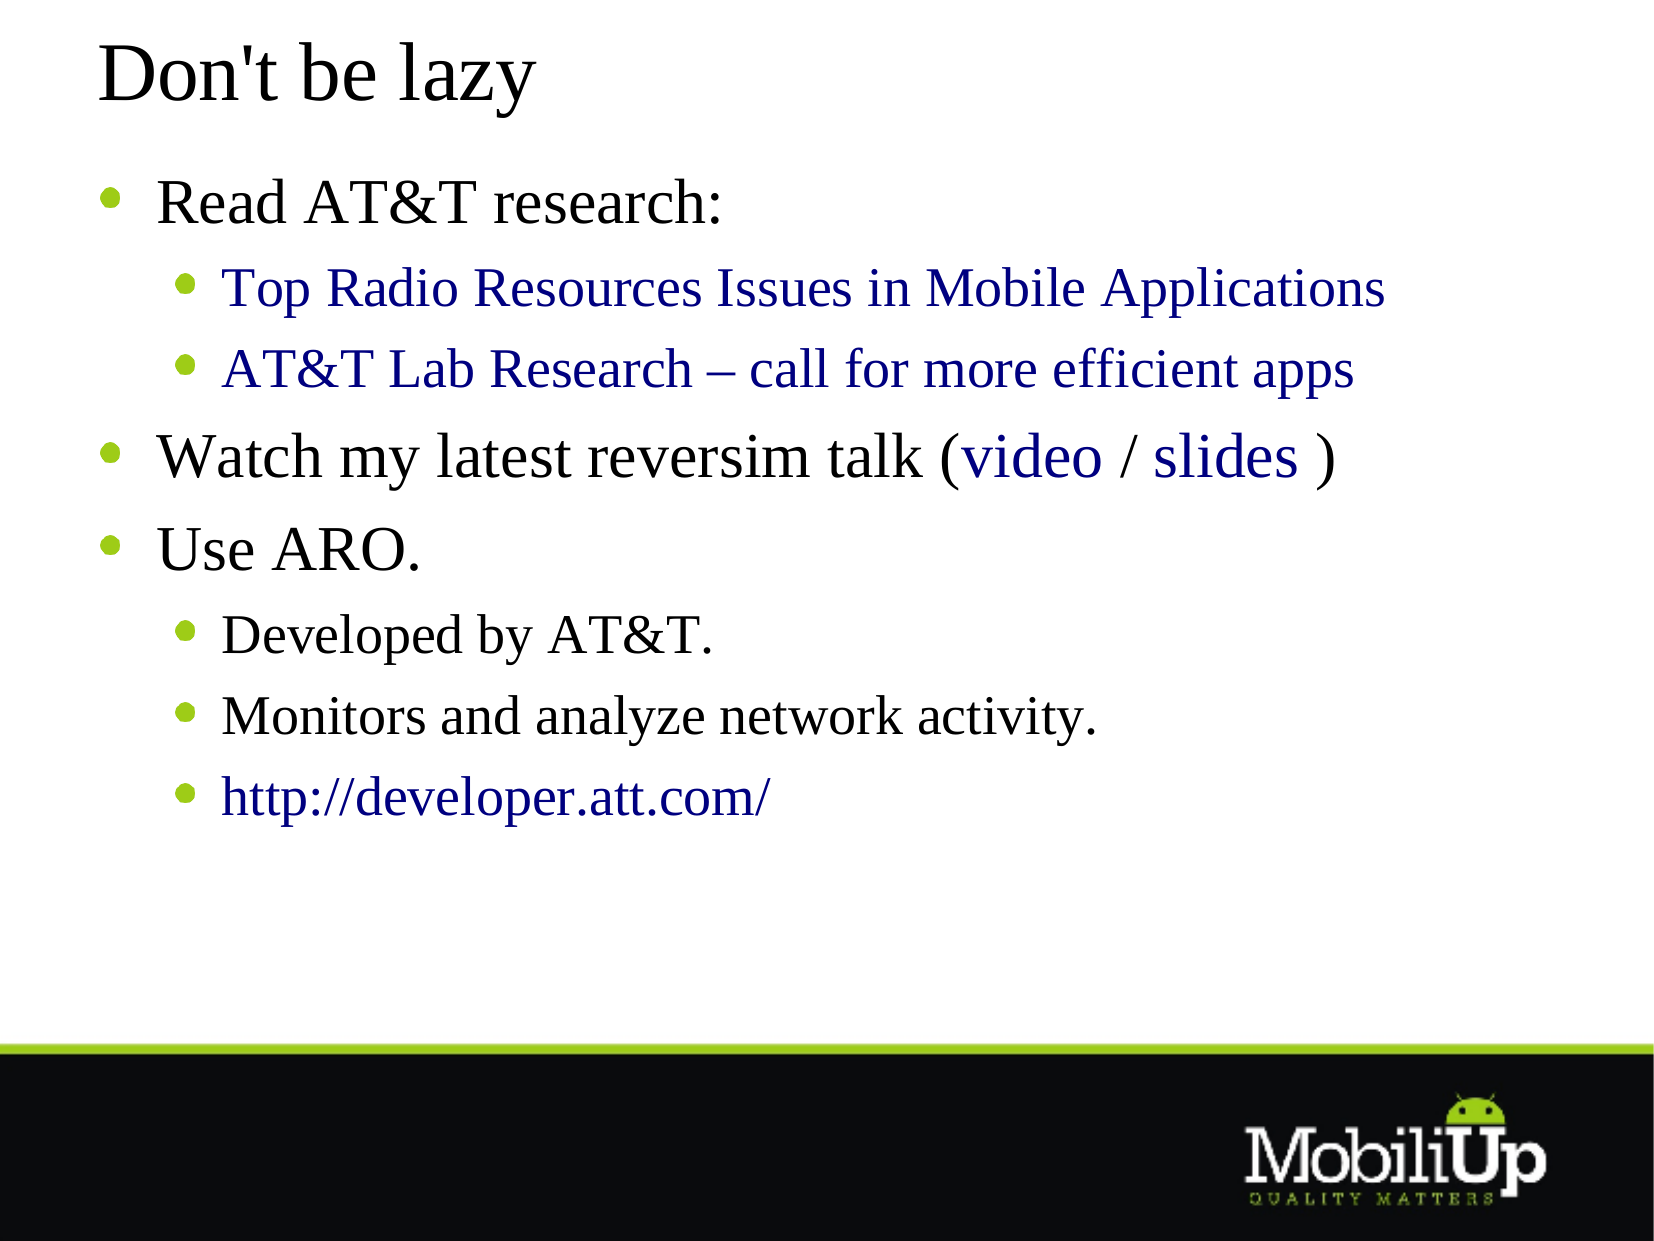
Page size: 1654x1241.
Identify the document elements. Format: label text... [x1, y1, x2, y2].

list Read AT&T research: Top Radio Resources Issues in Mobile Applications AT&T Lab Research – call for more efficient apps Watch my latest reversim talk (video / slides ) Use ARO. Developed by AT&T. Monitors and analyze network activity. http://developer.att.com/ [85, 151, 1574, 871]
picture [0, 0, 1654, 1241]
title Don't be lazy [82, 9, 1571, 125]
